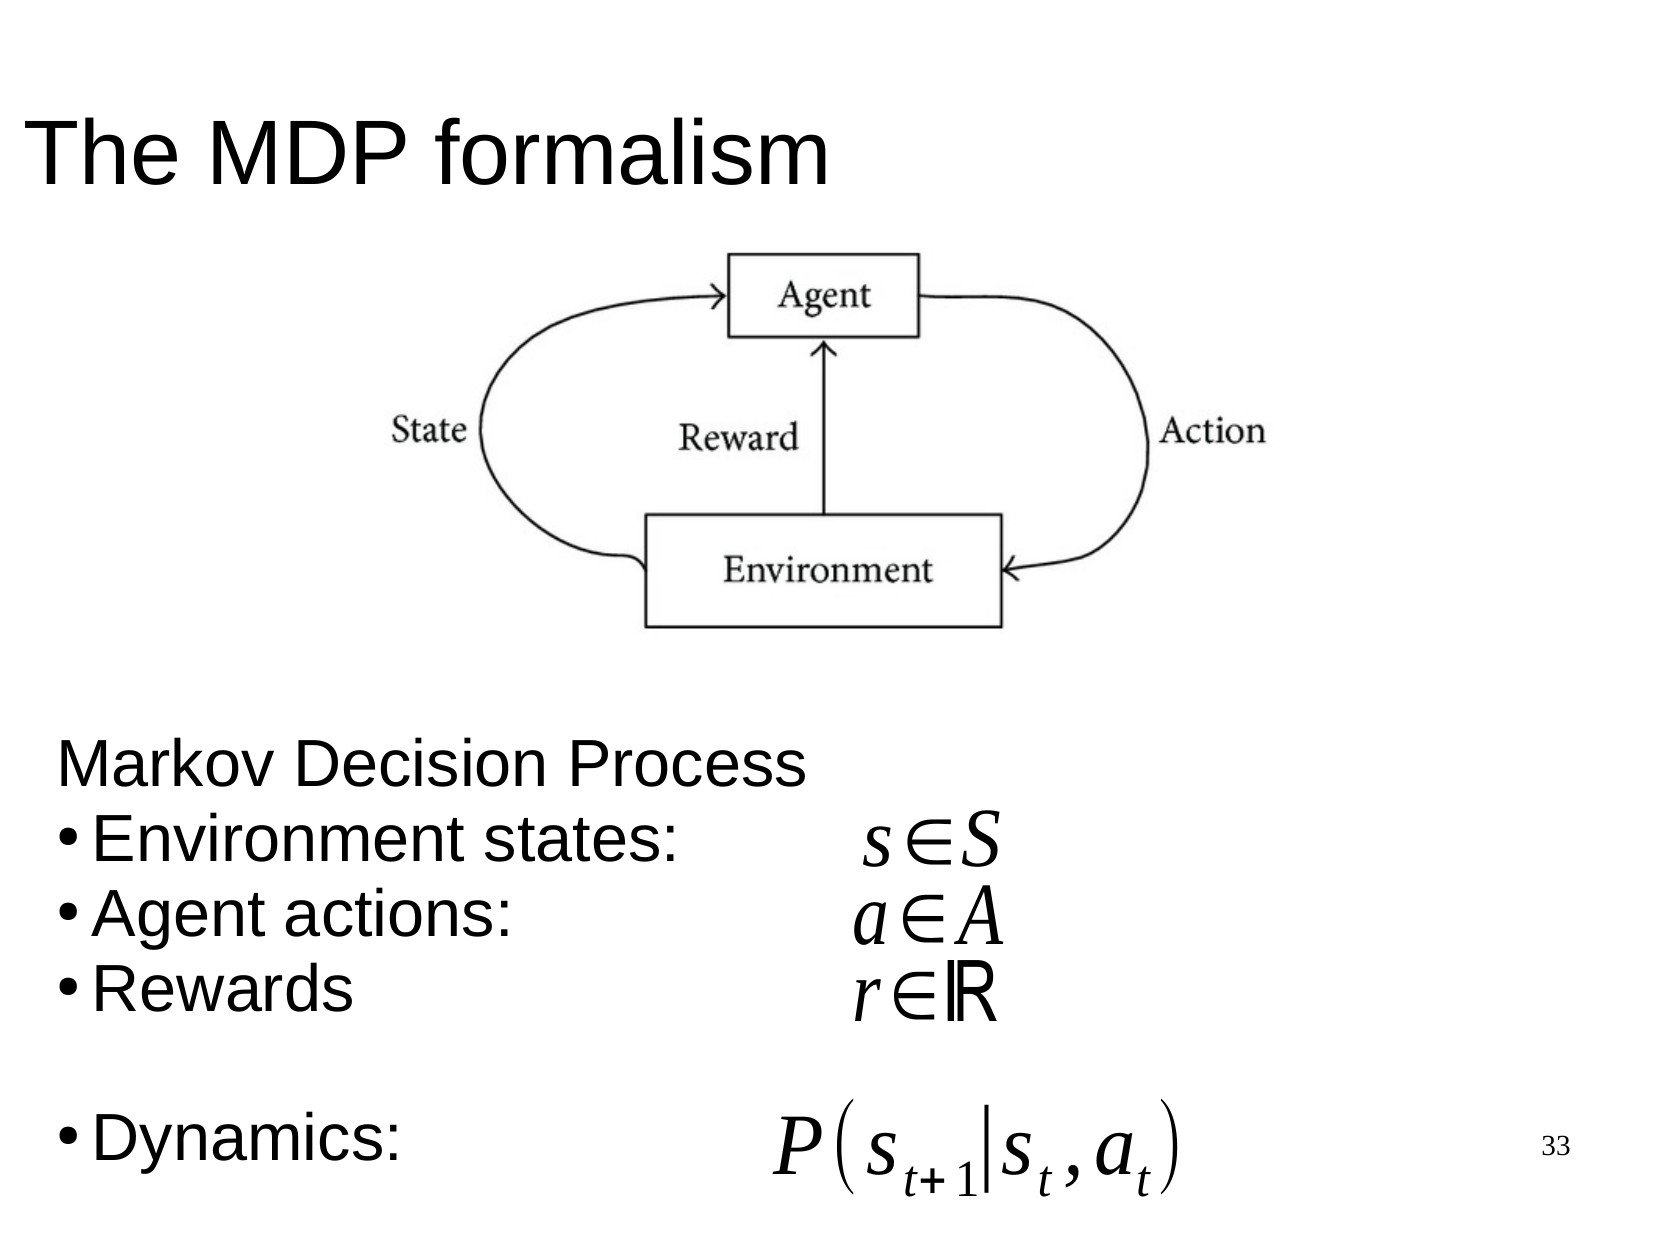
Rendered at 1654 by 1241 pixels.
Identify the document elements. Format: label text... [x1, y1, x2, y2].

chart [747, 1092, 1207, 1206]
text_box Markov Decision Process Environment states: Agent actions: Rewards Dynamics: [20, 651, 1441, 1241]
chart [834, 937, 1020, 1048]
picture [360, 222, 1298, 651]
title The MDP formalism [23, 49, 1512, 257]
